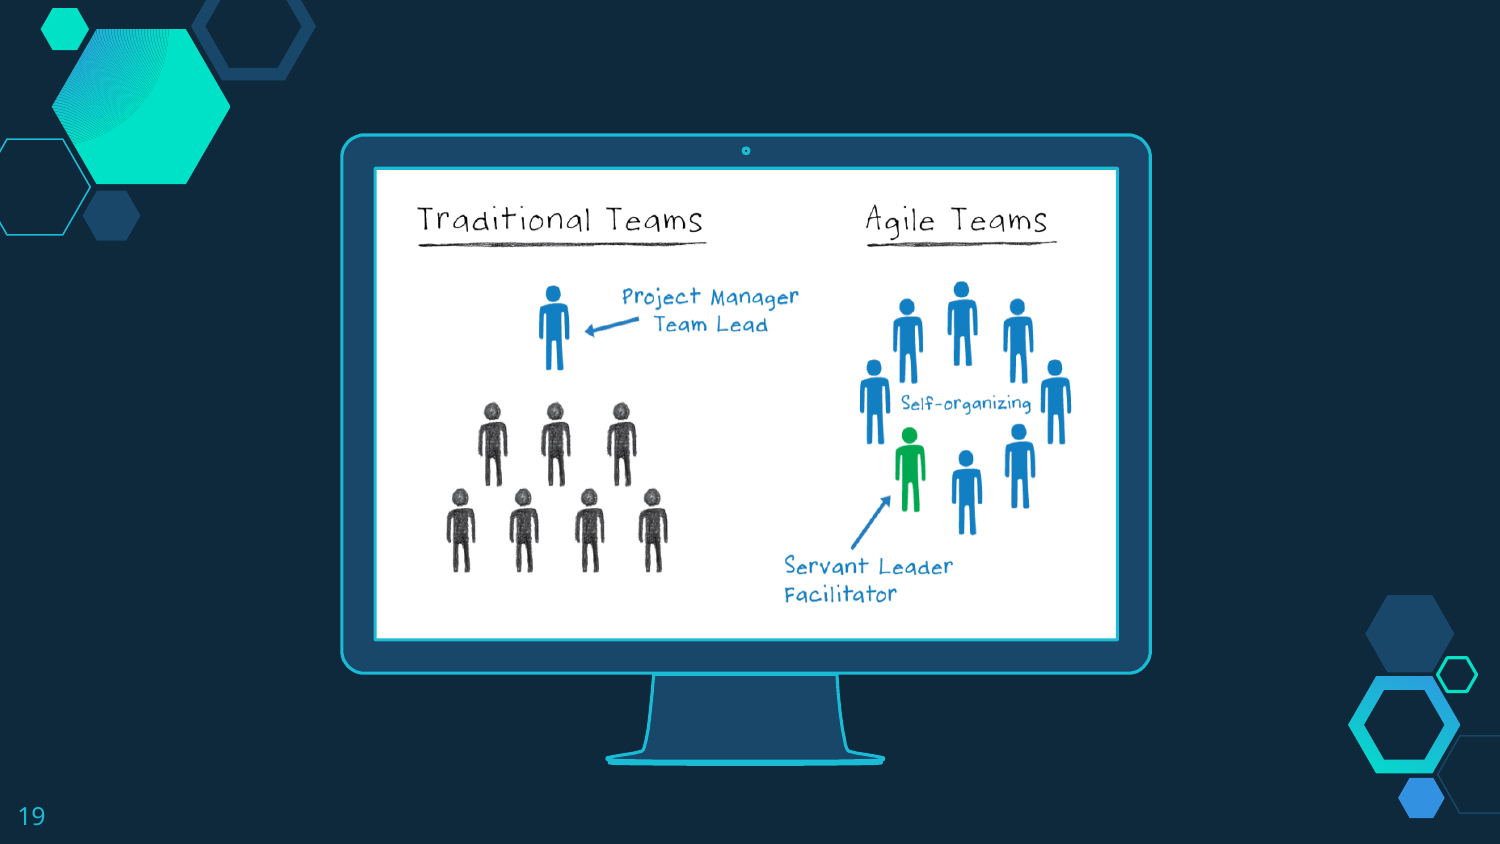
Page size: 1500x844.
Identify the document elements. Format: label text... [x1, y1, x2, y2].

picture [376, 169, 1117, 637]
text_box 19 [2, 785, 93, 844]
text_box [341, 134, 1151, 765]
